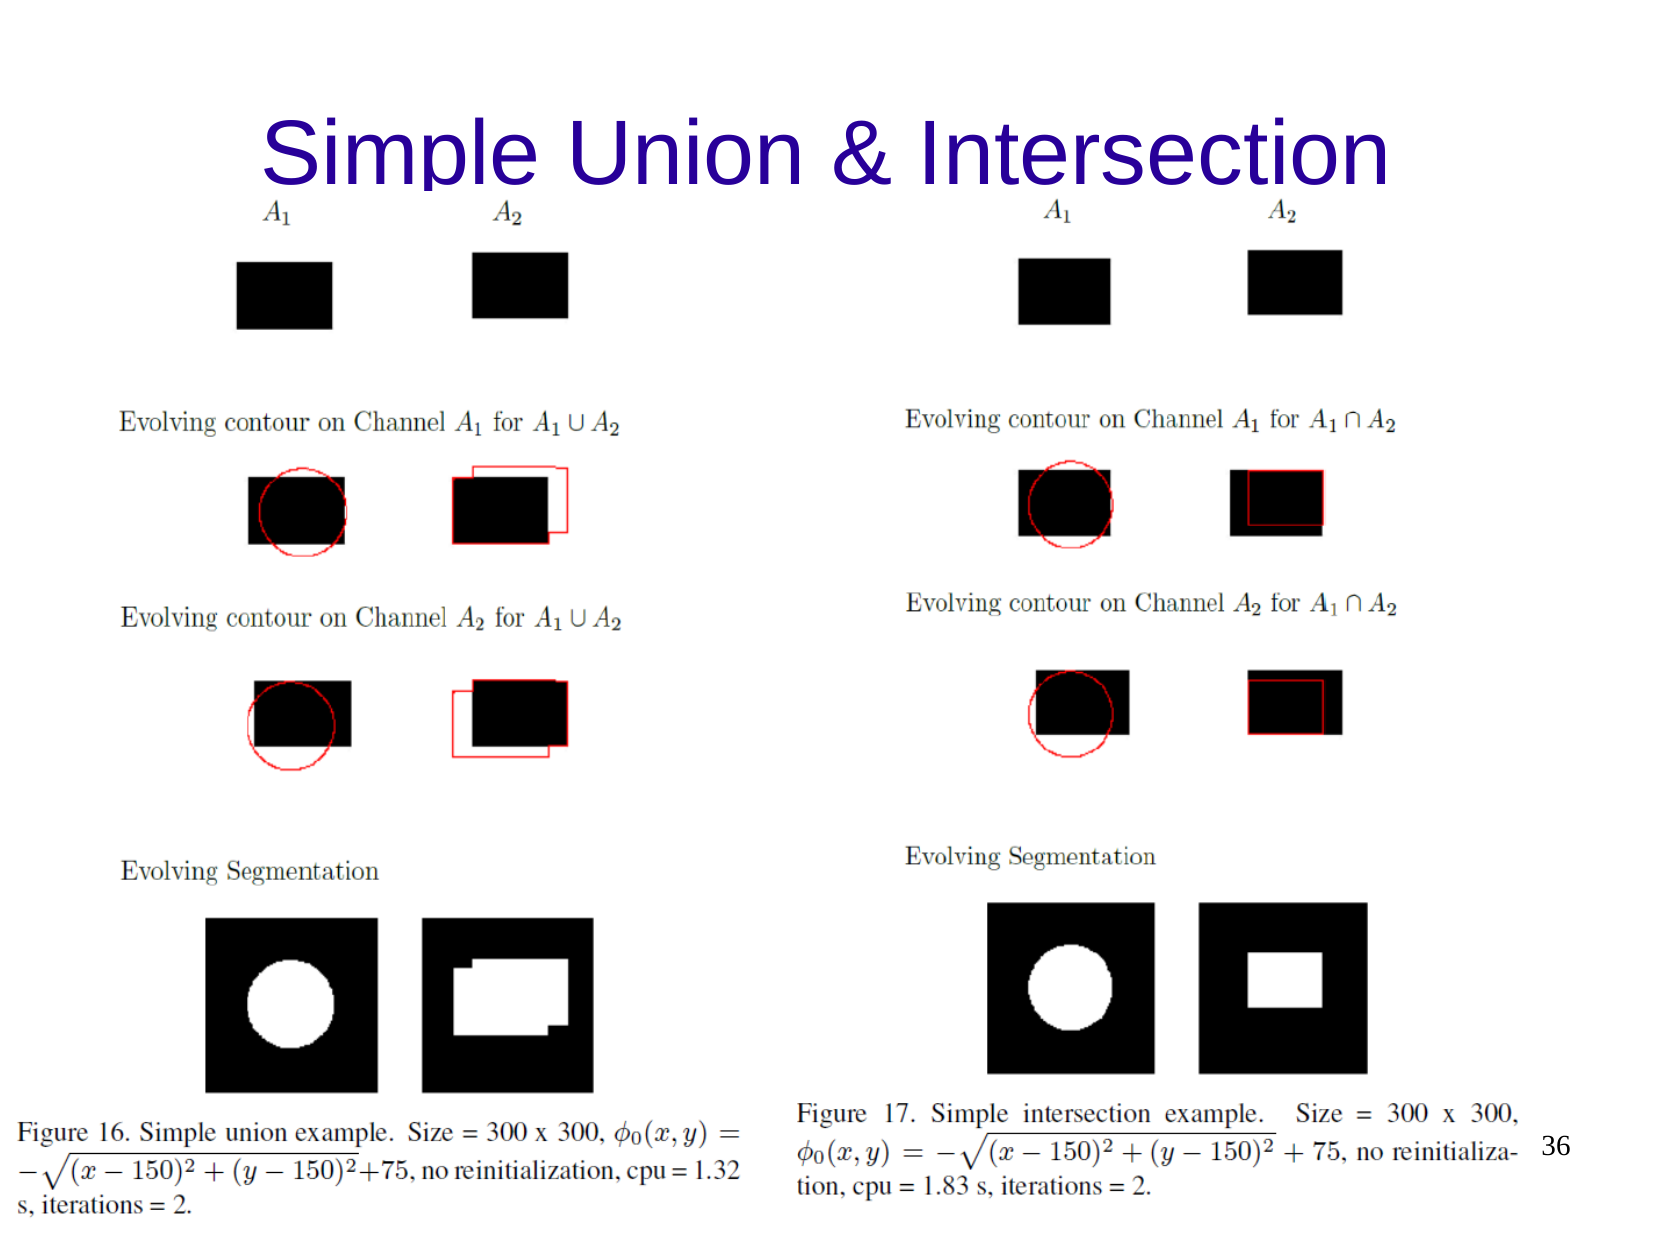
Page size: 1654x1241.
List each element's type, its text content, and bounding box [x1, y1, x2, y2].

picture [797, 191, 1527, 1203]
title Simple Union & Intersection [82, 56, 1571, 250]
picture [9, 191, 745, 1229]
